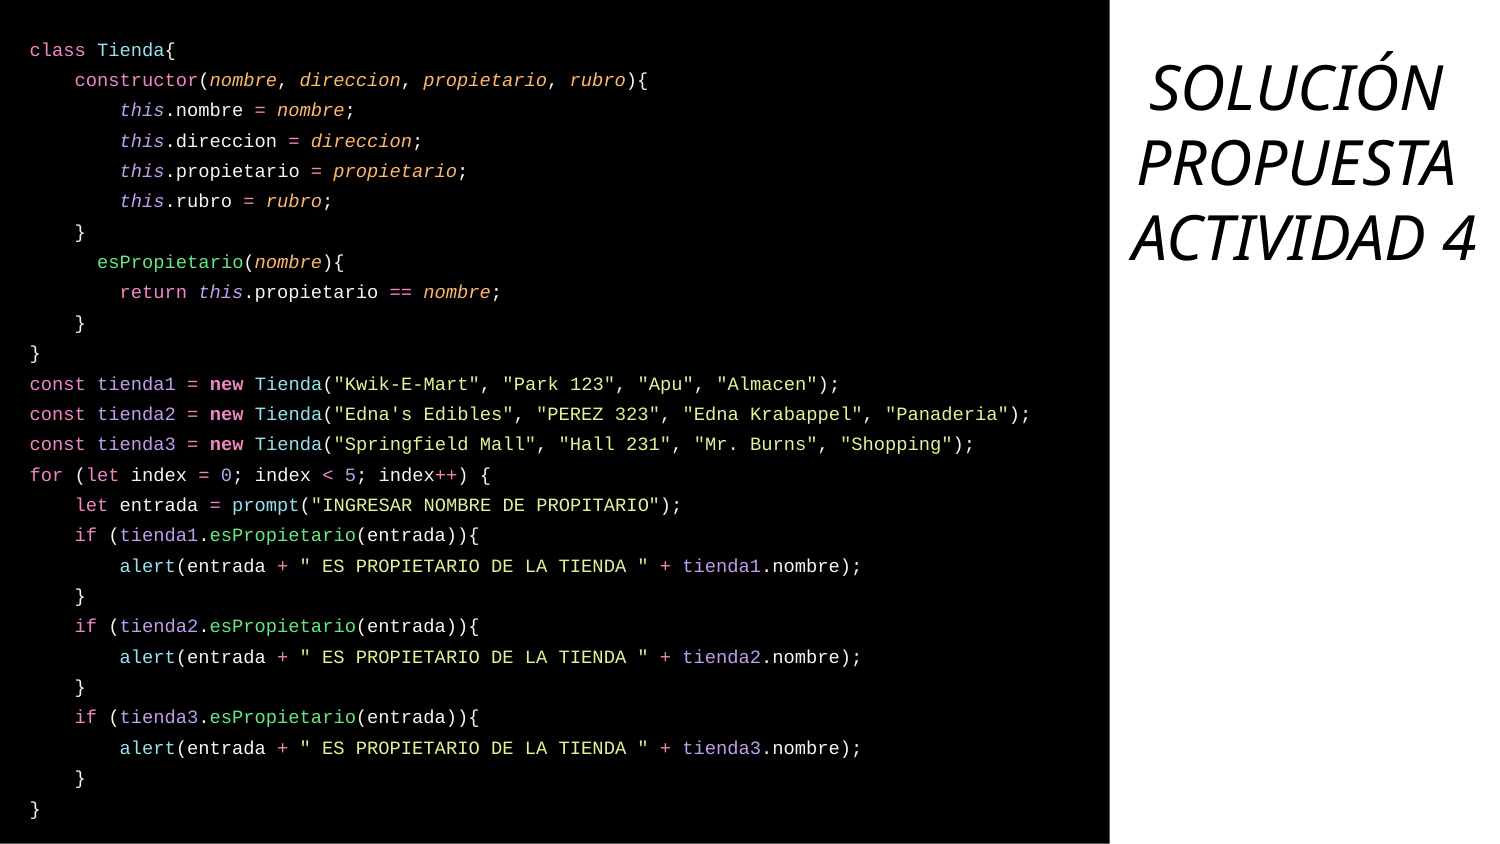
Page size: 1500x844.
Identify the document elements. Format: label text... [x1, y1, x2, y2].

text_box SOLUCIÓN PROPUESTA ACTIVIDAD 4 [1110, 0, 1500, 321]
text_box class Tienda{ constructor(nombre, direccion, propietario, rubro){ this.nombre = nombre; this.direccion = direccion; this.propietario = propietario; this.rubro = rubro; } esPropietario(nombre){ return this.propietario == nombre; } } const tienda1 = new Tienda("Kwik-E-Mart", "Park 123", "Apu", "Almacen"); const tienda2 = new Tienda("Edna's Edibles", "PEREZ 323", "Edna Krabappel", "Panaderia"); const tienda3 = new Tienda("Springfield Mall", "Hall 231", "Mr. Burns", "Shopping"); for (let index = 0; index < 5; index++) { let entrada = prompt("INGRESAR NOMBRE DE PROPITARIO"); if (tienda1.esPropietario(entrada)){ alert(entrada + " ES PROPIETARIO DE LA TIENDA " + tienda1.nombre); } if (tienda2.esPropietario(entrada)){ alert(entrada + " ES PROPIETARIO DE LA TIENDA " + tienda2.nombre); } if (tienda3.esPropietario(entrada)){ alert(entrada + " ES PROPIETARIO DE LA TIENDA " + tienda3.nombre); } } [0, 0, 1110, 844]
